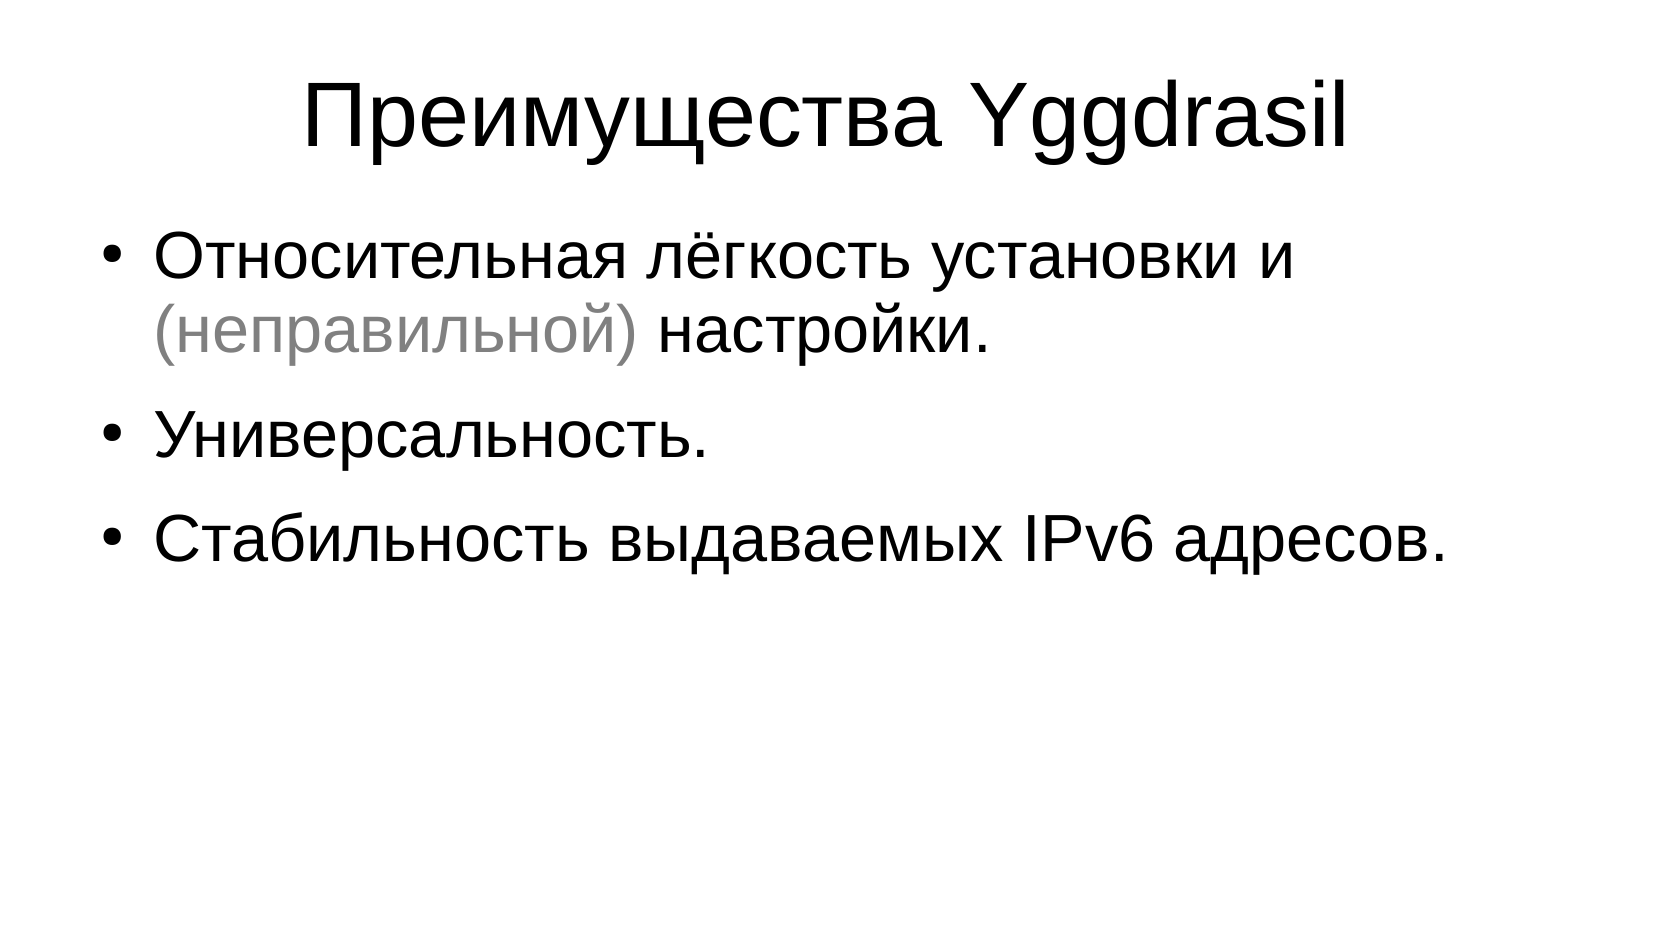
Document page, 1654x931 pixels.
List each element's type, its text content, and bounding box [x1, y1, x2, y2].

title Преимущества Yggdrasil [82, 37, 1571, 193]
list Относительная лёгкость установки и (неправильной) настройки. Универсальность. Стабильность выдаваемых IPv6 адресов. [82, 217, 1571, 758]
